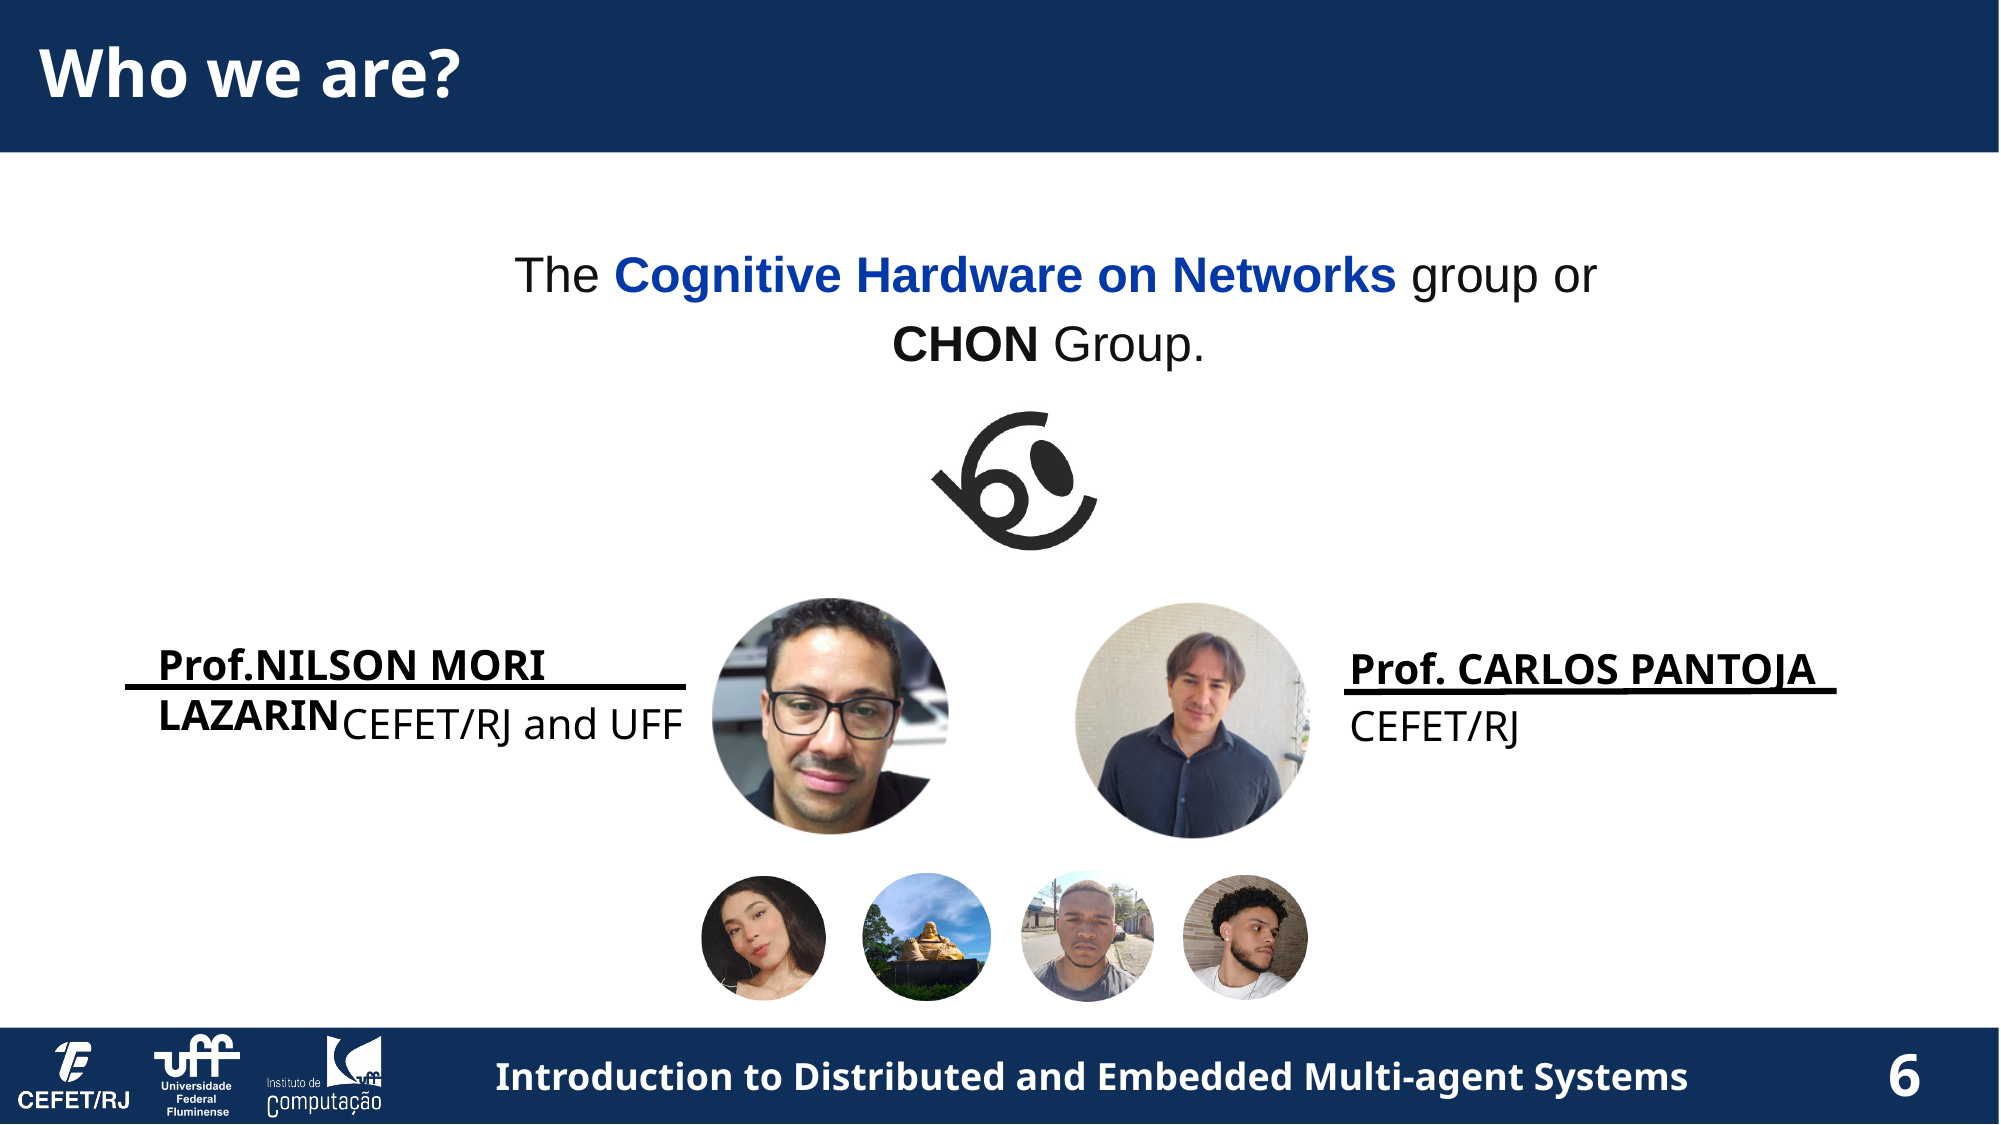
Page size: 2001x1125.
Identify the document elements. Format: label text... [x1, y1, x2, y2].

picture [850, 872, 999, 1004]
text_box Prof. CARLOS PANTOJA [1334, 635, 1896, 691]
picture [265, 1033, 383, 1118]
picture [693, 872, 833, 1004]
text_box CEFET/RJ [1299, 691, 1949, 757]
picture [1009, 862, 1161, 1004]
picture [1057, 590, 1323, 849]
picture [927, 401, 1105, 566]
text_box The Cognitive Hardware on Networks group or CHON Group. [482, 218, 1630, 443]
text_box Prof.NILSON MORI LAZARIN [142, 631, 691, 690]
picture [153, 1033, 241, 1121]
text_box Who we are? [25, 23, 1999, 119]
picture [18, 1021, 129, 1125]
picture [1163, 867, 1312, 1004]
picture [691, 590, 964, 845]
text_box CEFET/RJ and UFF [101, 690, 691, 806]
